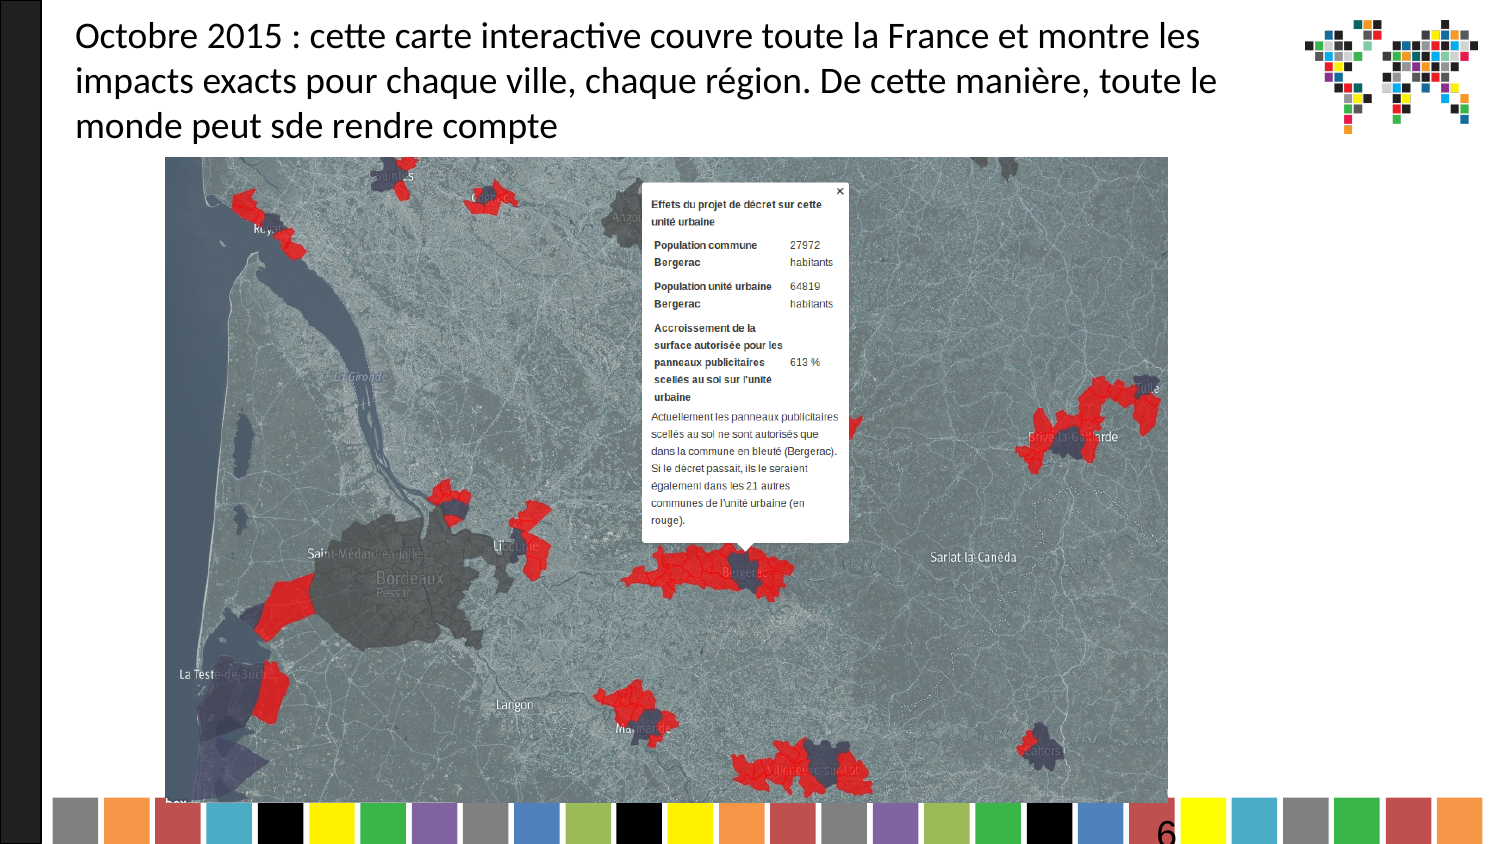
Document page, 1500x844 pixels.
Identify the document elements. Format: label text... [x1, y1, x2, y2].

text_box <number> [1141, 802, 1492, 844]
picture [165, 157, 1168, 803]
text_box Octobre 2015 : cette carte interactive couvre toute la France et montre les impacts exacts pour chaque ville, chaque région. De cette manière, toute le monde peut sde rendre compte [75, 8, 1296, 149]
picture [1305, 20, 1478, 134]
